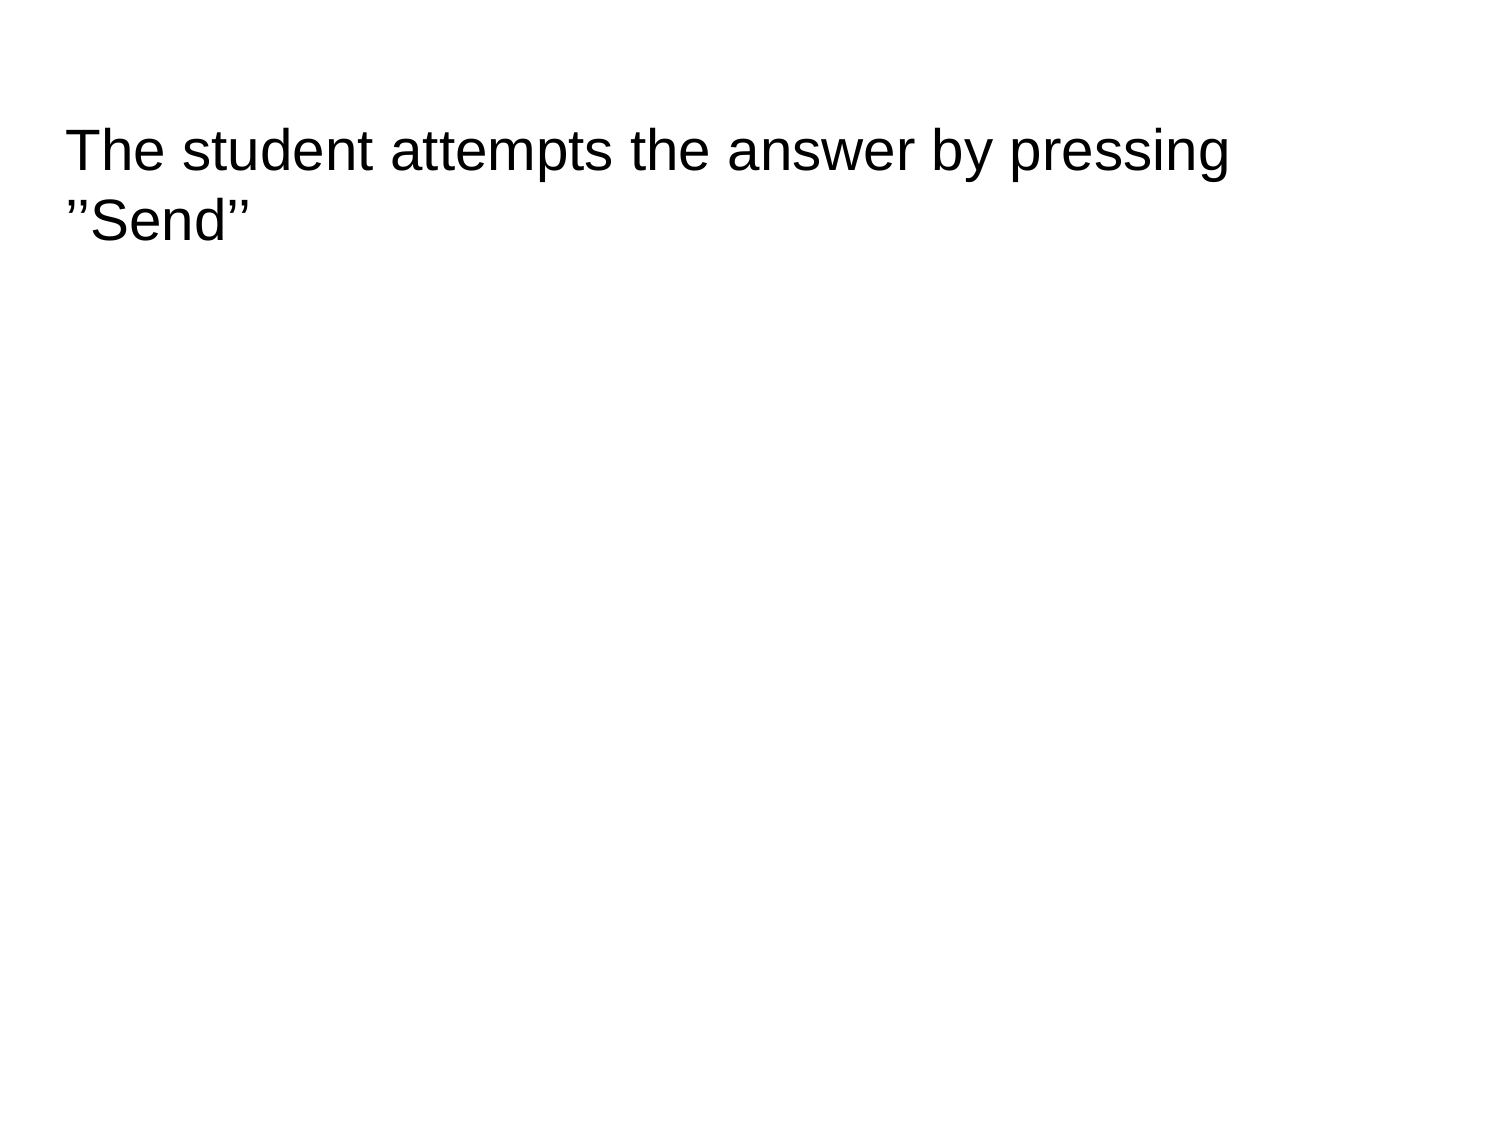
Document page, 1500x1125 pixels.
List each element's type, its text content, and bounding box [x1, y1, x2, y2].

text_box The student attempts the answer by pressing ’’Send’’ [51, 97, 1449, 223]
